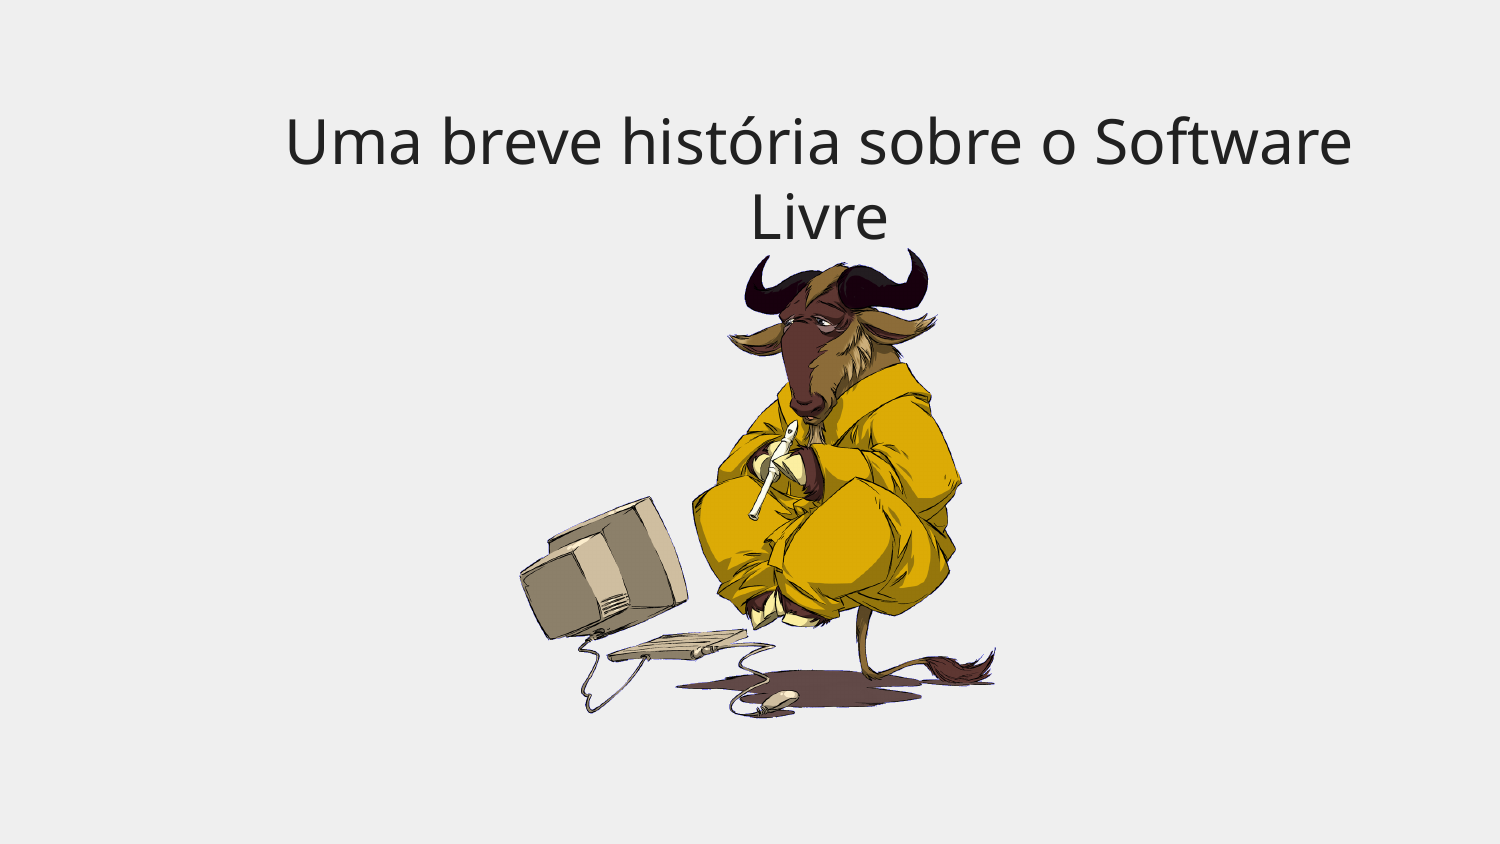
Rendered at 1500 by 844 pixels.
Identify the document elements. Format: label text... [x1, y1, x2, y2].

picture [466, 236, 1034, 730]
text_box Uma breve história sobre o Software Livre [249, 87, 1391, 221]
